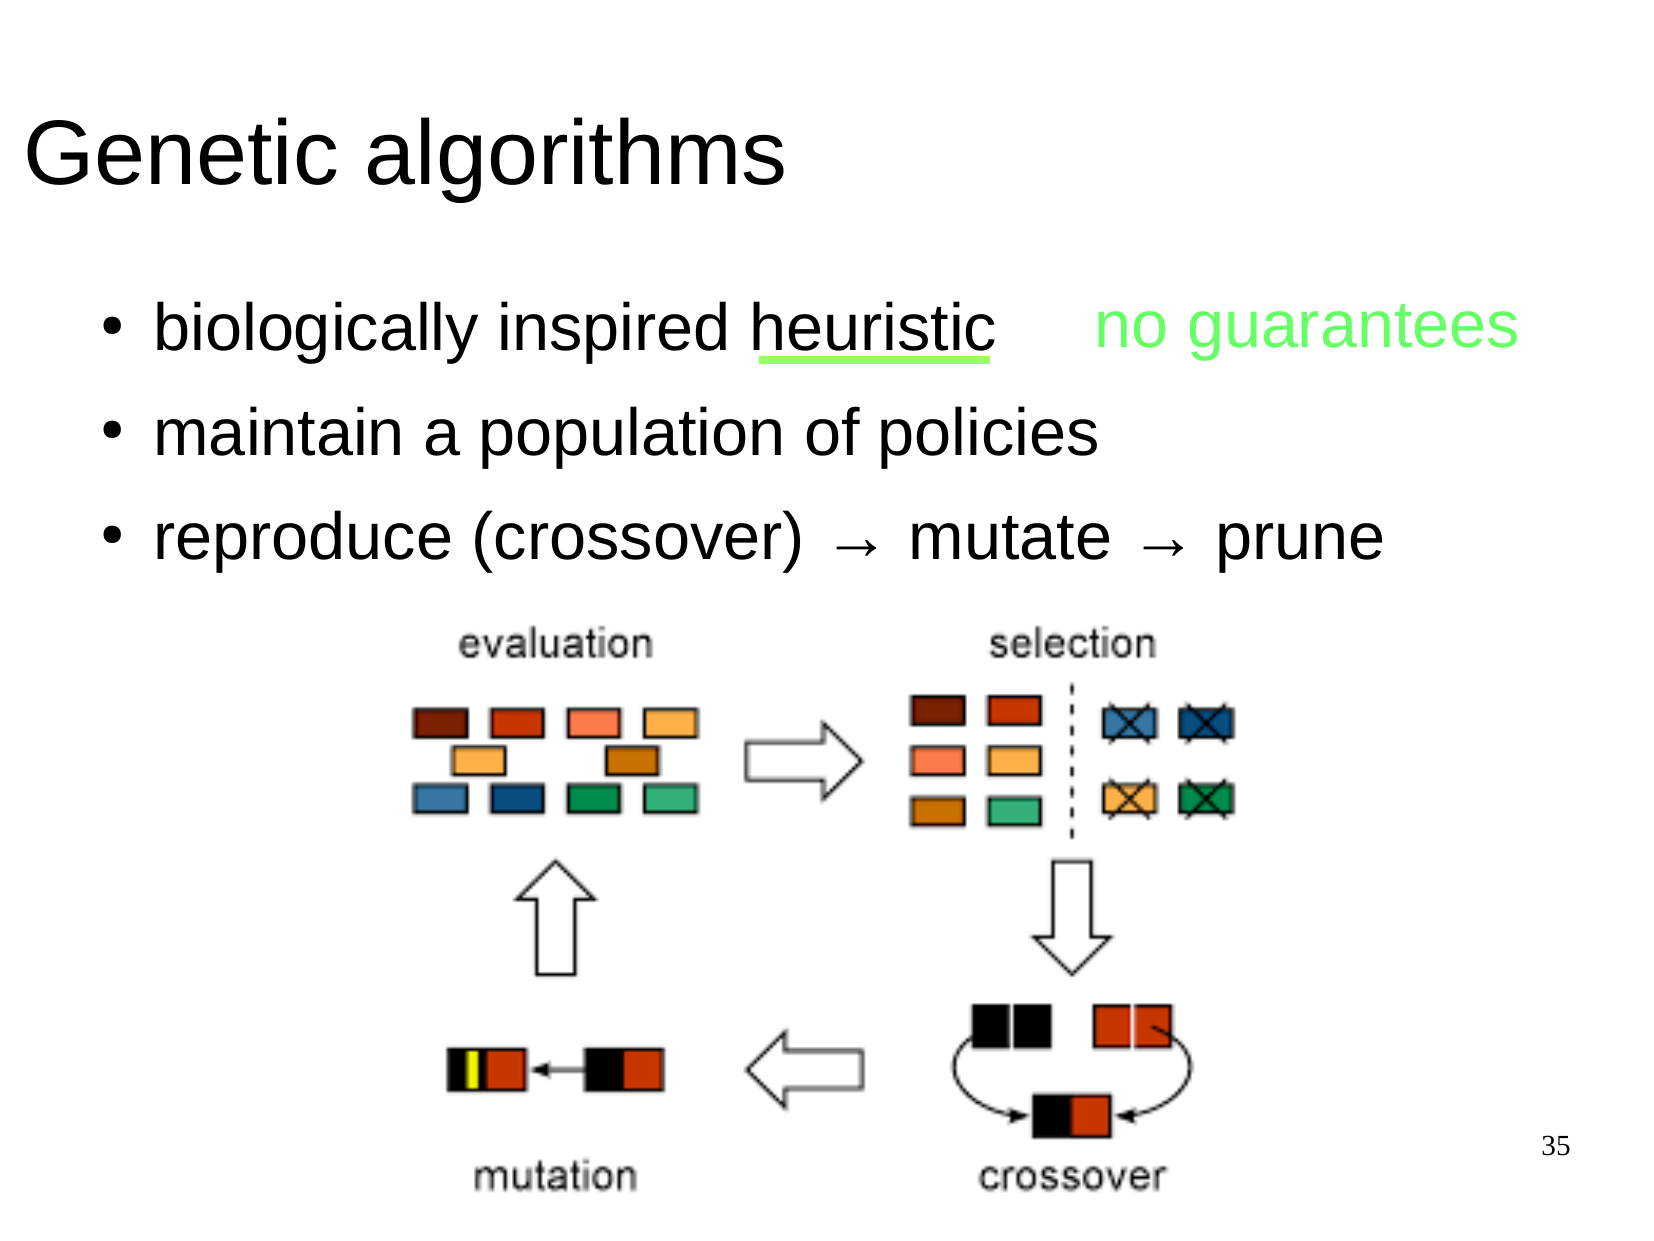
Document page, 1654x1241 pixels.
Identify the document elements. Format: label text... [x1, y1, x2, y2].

picture [397, 618, 1252, 1202]
title Genetic algorithms [23, 49, 1512, 257]
list biologically inspired heuristic maintain a population of policies reproduce (crossover) → mutate → prune [82, 290, 1571, 1010]
text_box no guarantees [1080, 279, 1557, 370]
